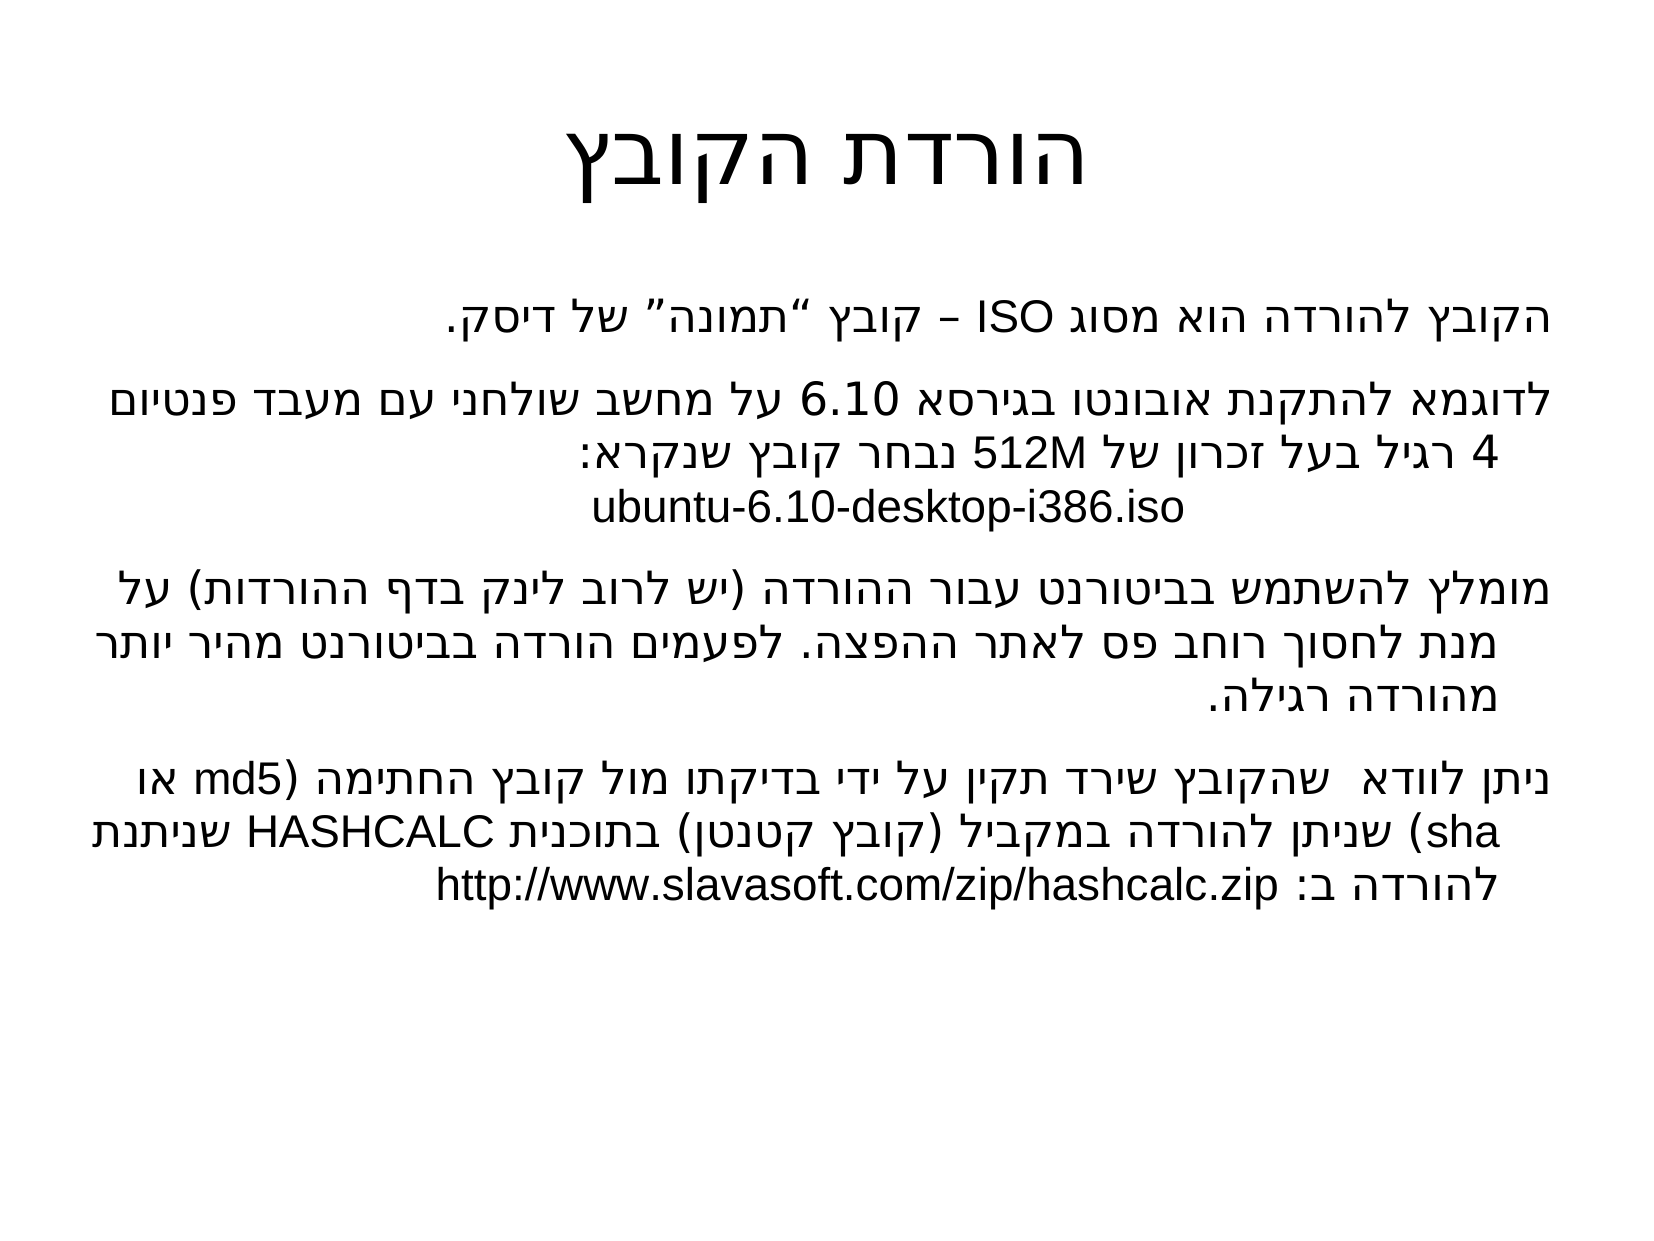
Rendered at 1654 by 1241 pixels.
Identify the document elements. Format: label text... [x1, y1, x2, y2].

list הקובץ להורדה הוא מסוג ISO – קובץ “תמונה” של דיסק. לדוגמא להתקנת אובונטו בגירסא 6.10 על מחשב שולחני עם מעבד פנטיום 4 רגיל בעל זכרון של 512M נבחר קובץ שנקרא: ubuntu-6.10-desktop-i386.iso מומלץ להשתמש בביטורנט עבור ההורדה (יש לרוב לינק בדף ההורדות) על מנת לחסוך רוחב פס לאתר ההפצה. לפעמים הורדה בביטורנט מהיר יותר מהורדה רגילה. ניתן לוודא שהקובץ שירד תקין על ידי בדיקתו מול קובץ החתימה (md5 או sha) שניתן להורדה במקביל (קובץ קטנטן) בתוכנית HASHCALC שניתנת להורדה ב: http://www.slavasoft.com/zip/hashcalc.zip [82, 290, 1571, 1109]
title הורדת הקובץ [82, 49, 1571, 257]
